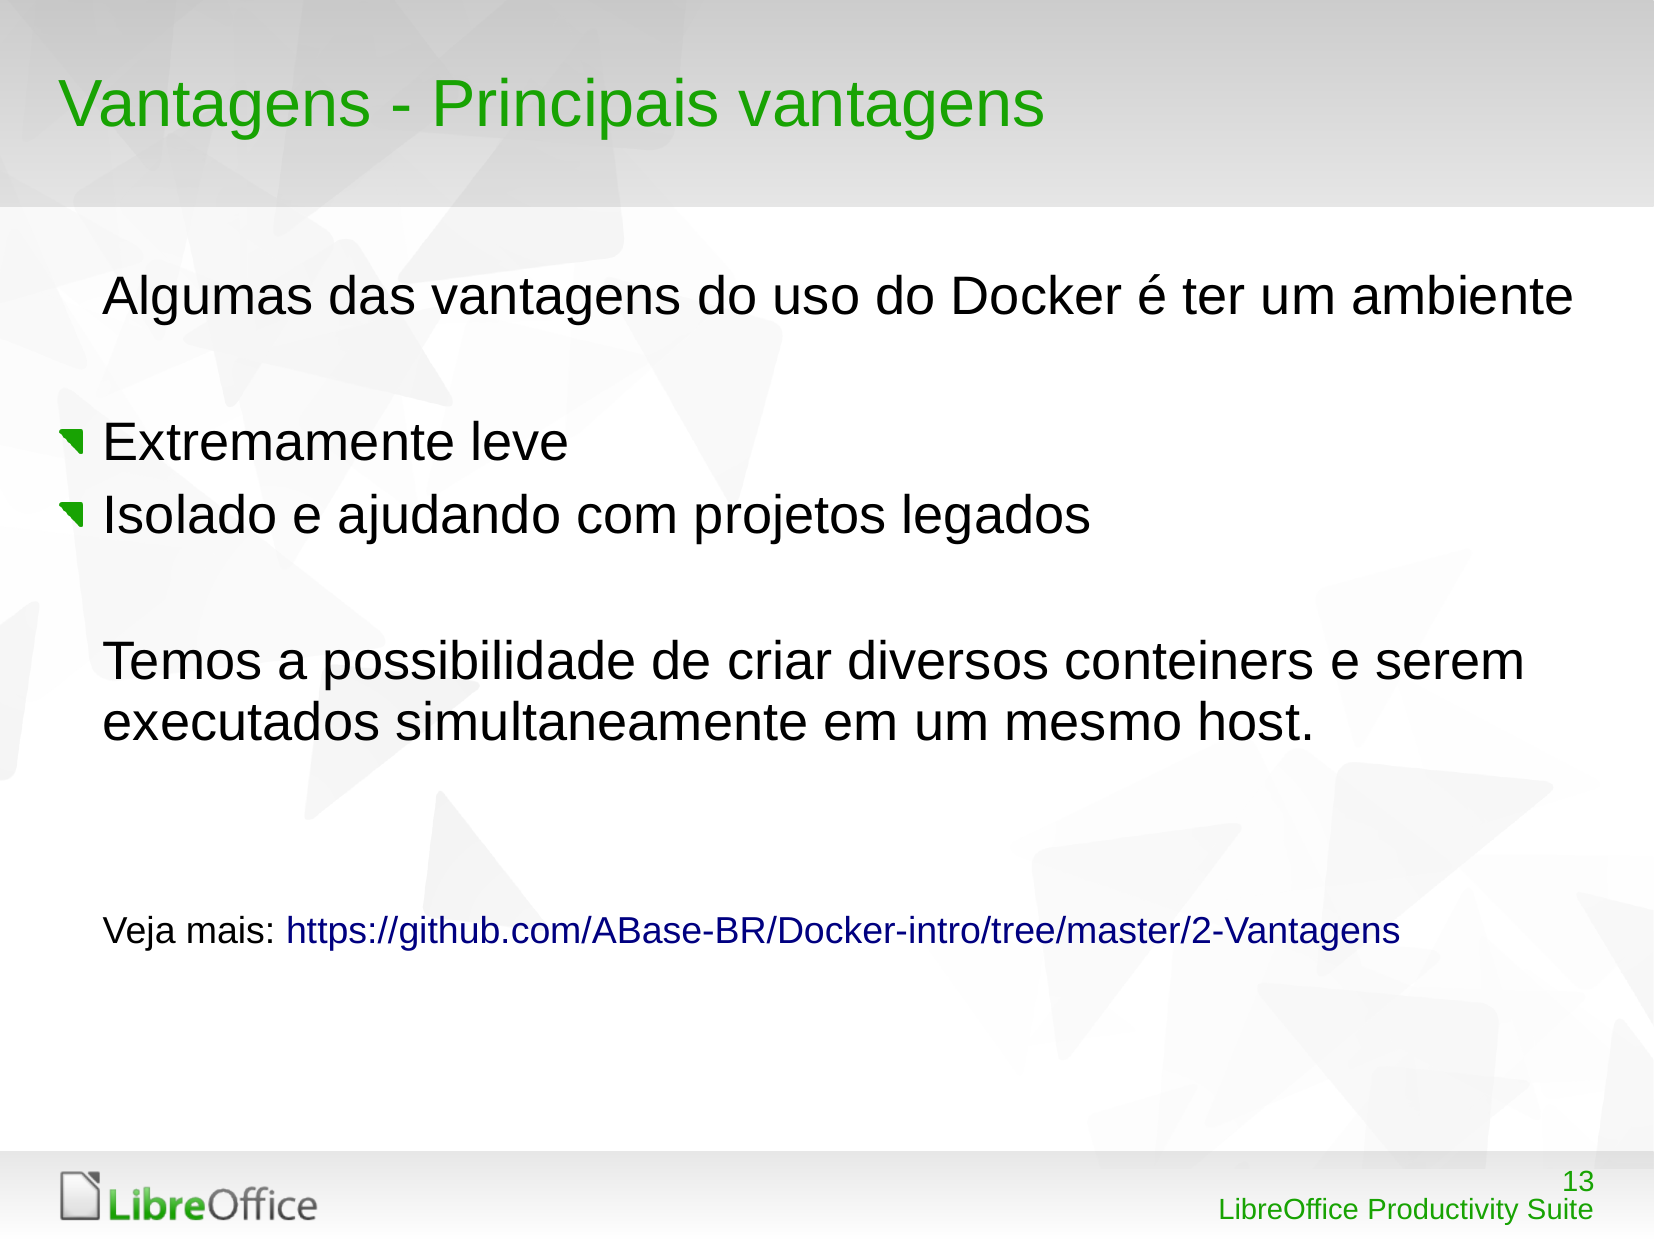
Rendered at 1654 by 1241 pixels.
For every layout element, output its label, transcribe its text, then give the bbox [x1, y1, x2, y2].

title Vantagens - Principais vantagens [59, 29, 1595, 178]
picture [0, 0, 783, 931]
picture [41, 1152, 337, 1240]
list Algumas das vantagens do uso do Docker é ter um ambiente Extremamente leve Isolado e ajudando com projetos legados Temos a possibilidade de criar diversos conteiners e serem executados simultaneamente em um mesmo host. Veja mais: https://github.com/ABase-BR/Docker-intro/tree/master/2-Vantagens [59, 265, 1595, 986]
picture [915, 548, 1654, 1169]
